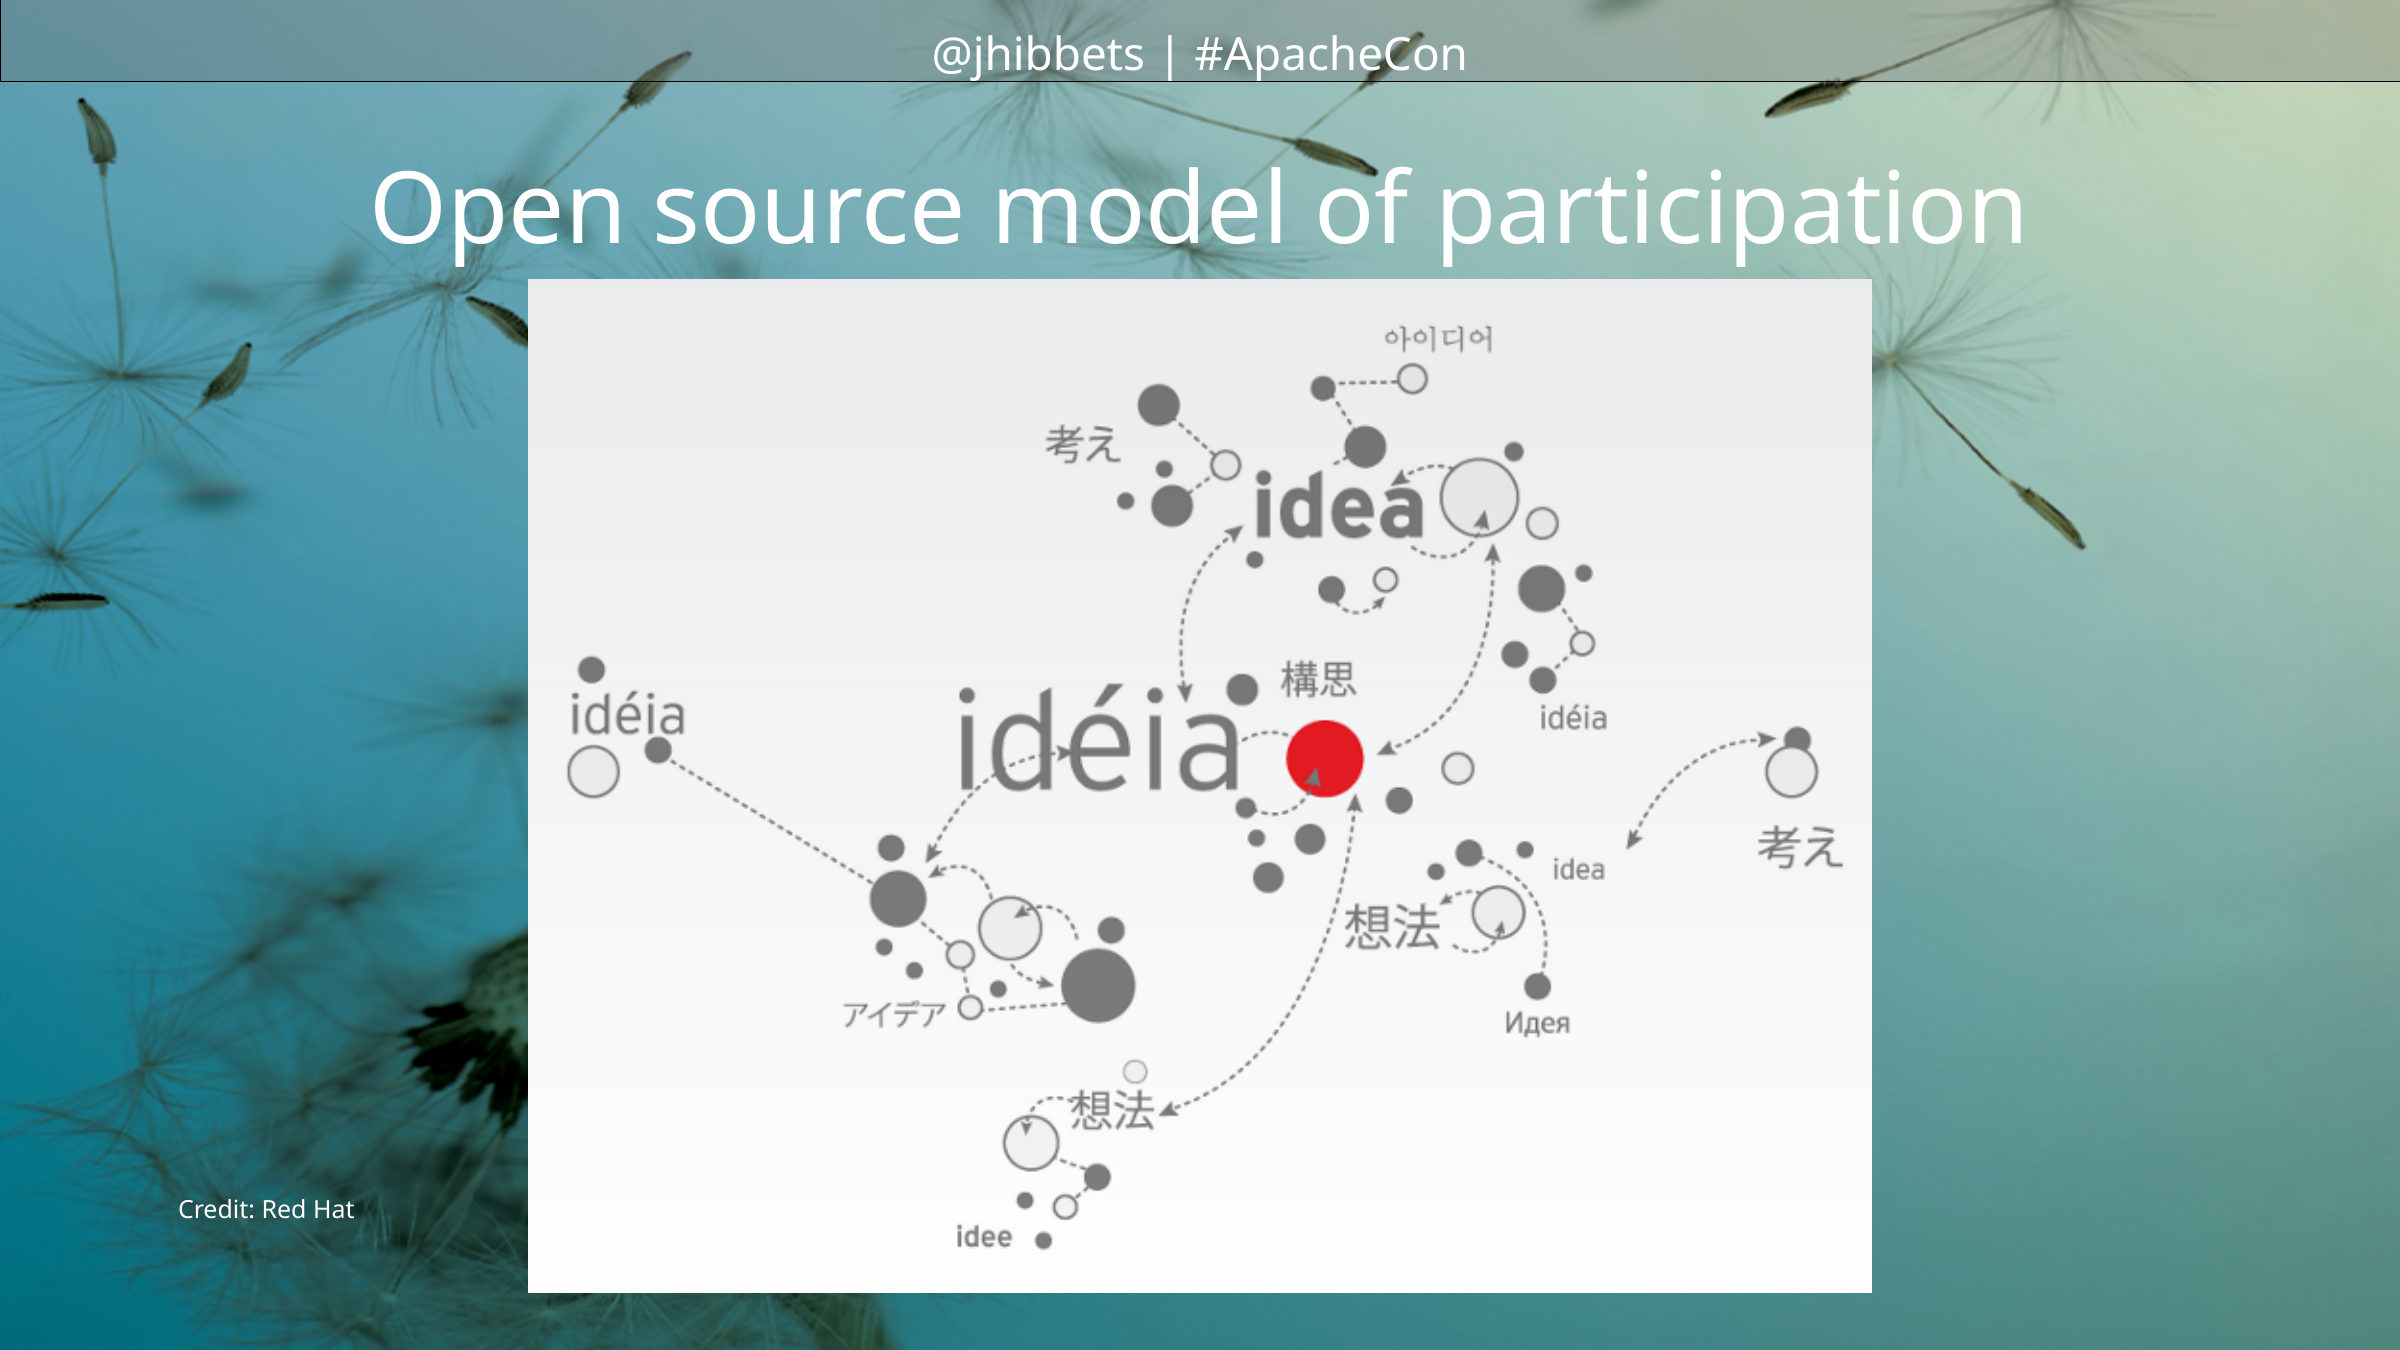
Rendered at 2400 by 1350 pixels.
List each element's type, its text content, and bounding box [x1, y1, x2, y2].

picture [0, 82, 2400, 1350]
title Open source model of participation [120, 83, 2280, 327]
text_box Credit: Red Hat [163, 1183, 473, 1231]
